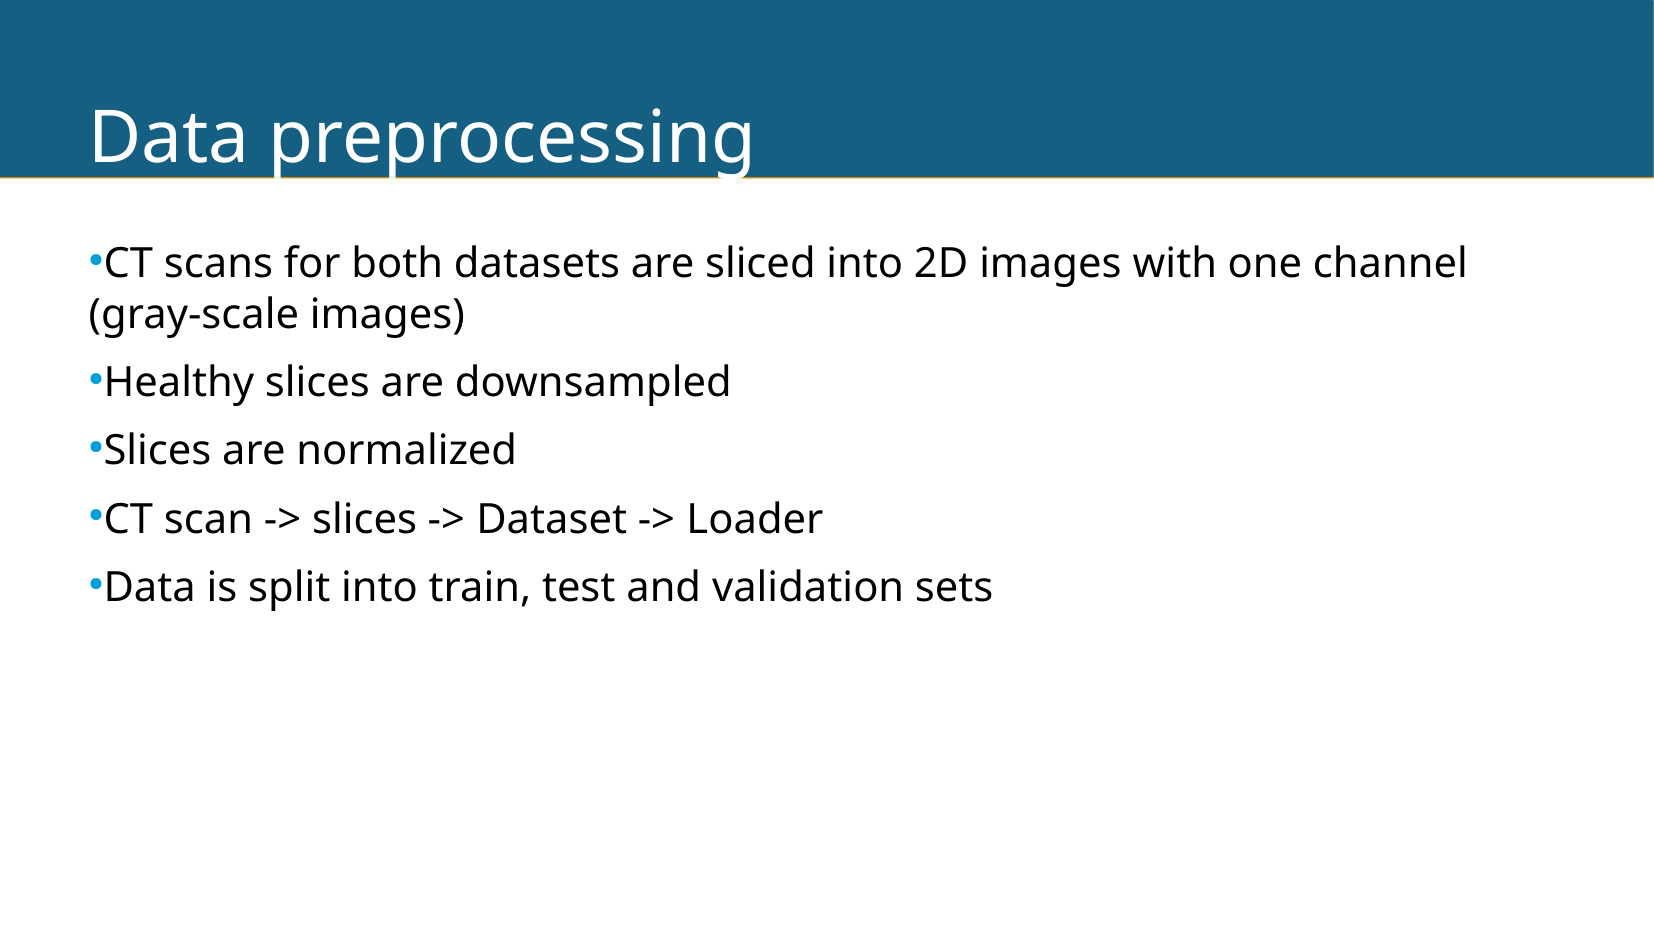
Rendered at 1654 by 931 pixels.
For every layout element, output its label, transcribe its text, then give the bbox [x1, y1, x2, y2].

title Data preprocessing [88, 14, 1565, 178]
list CT scans for both datasets are sliced into 2D images with one channel (gray-scale images) Healthy slices are downsampled Slices are normalized CT scan -> slices -> Dataset -> Loader Data is split into train, test and validation sets [88, 236, 1565, 813]
